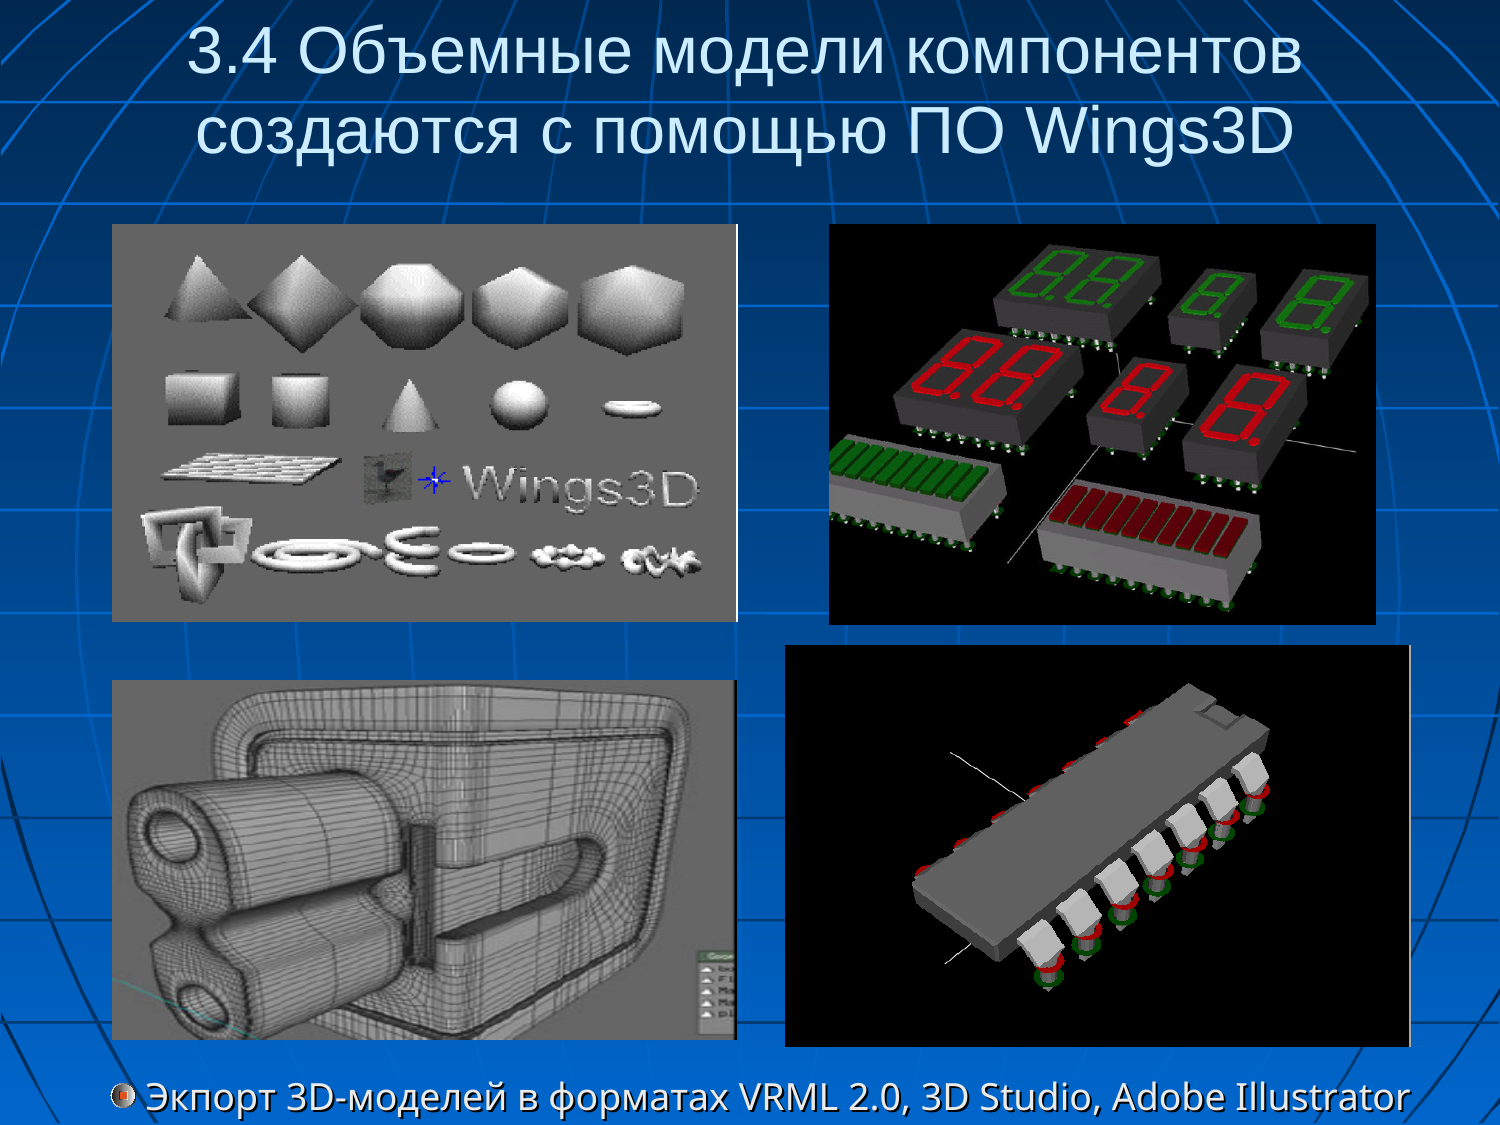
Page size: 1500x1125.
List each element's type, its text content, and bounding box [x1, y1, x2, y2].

text_box Экпорт 3D-моделей в форматах VRML 2.0, 3D Studio, Adobe Illustrator [94, 1064, 1427, 1125]
picture [112, 224, 738, 622]
picture [112, 680, 737, 1040]
picture [829, 224, 1376, 625]
picture [109, 1081, 137, 1109]
picture [785, 645, 1411, 1047]
text_box 3.4 Объемные модели компонентов создаются с помощью ПО Wings3D [83, 24, 1409, 150]
